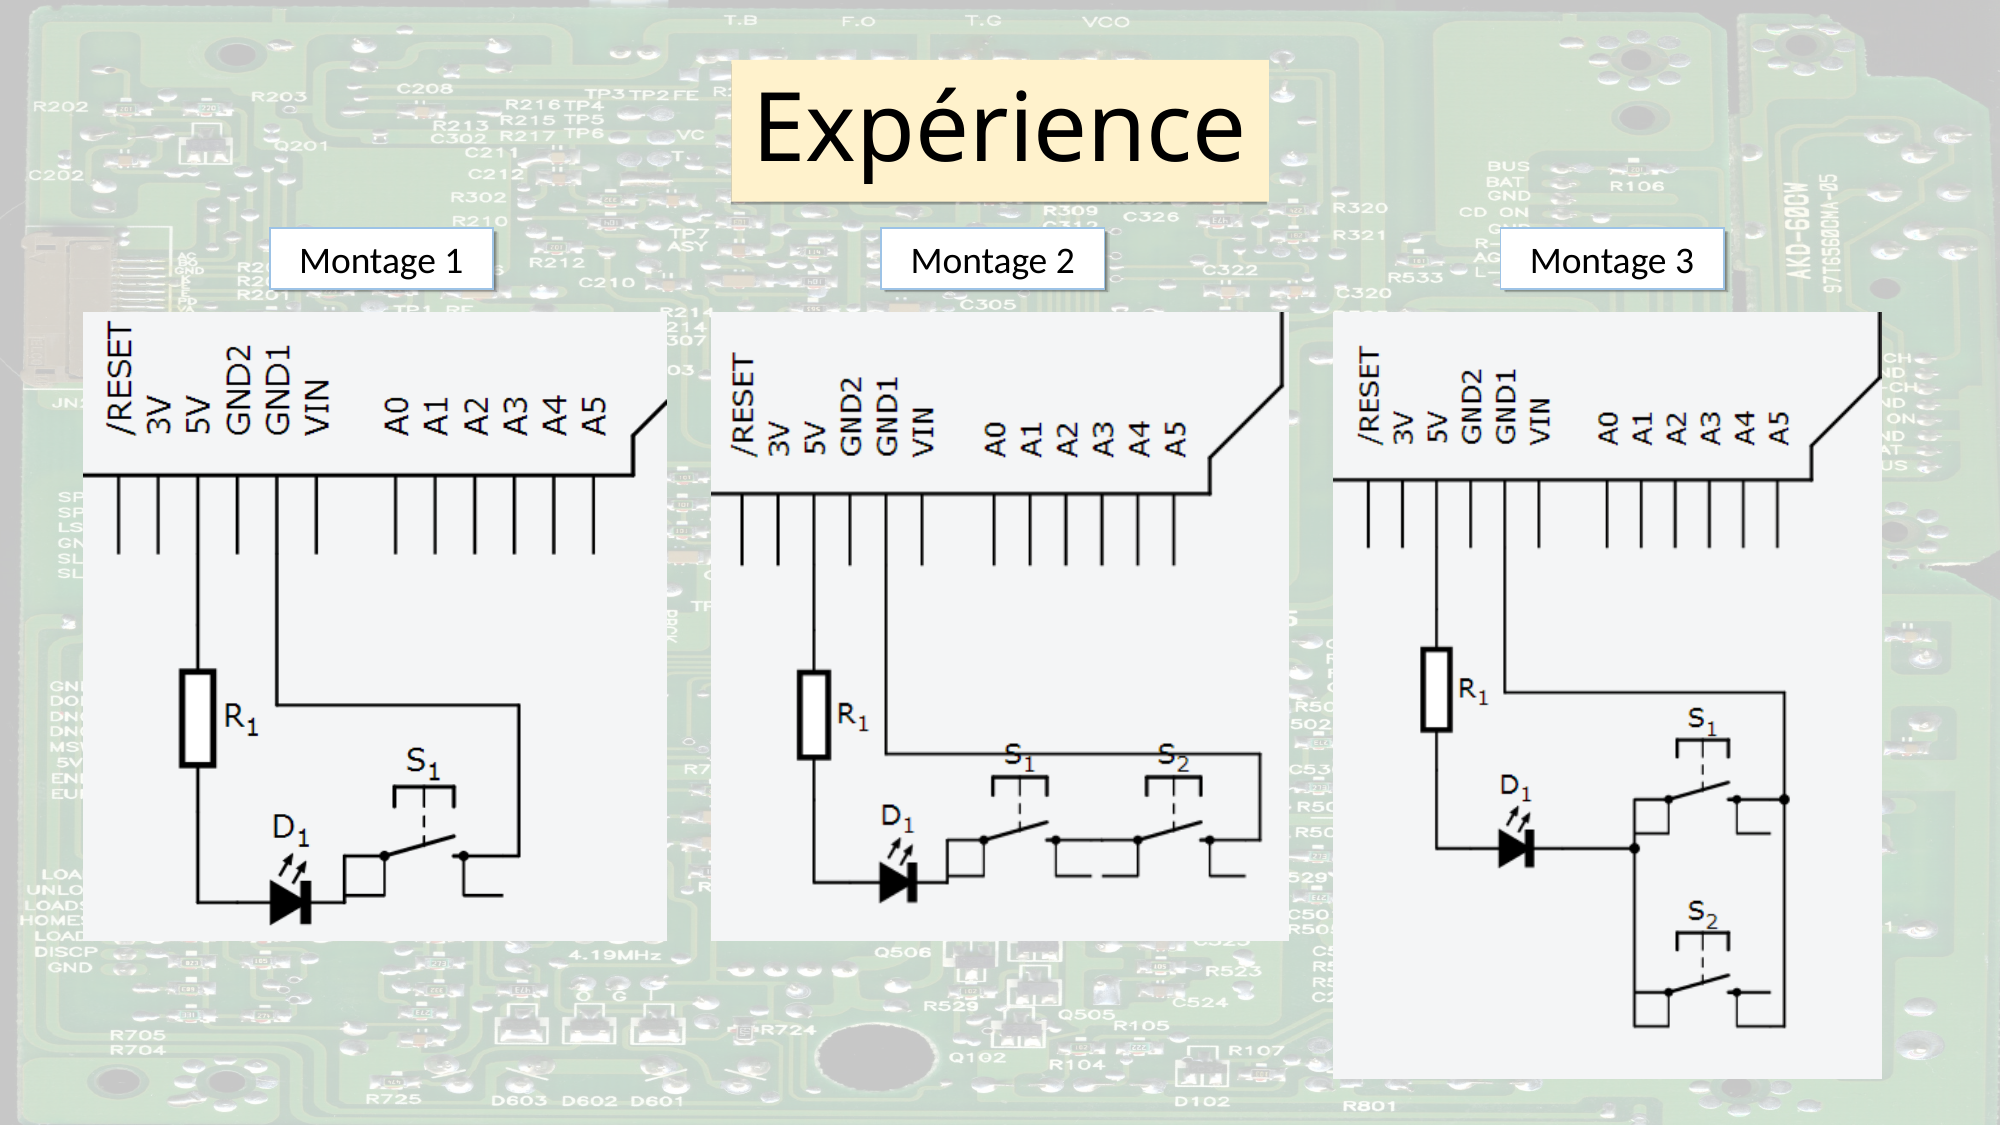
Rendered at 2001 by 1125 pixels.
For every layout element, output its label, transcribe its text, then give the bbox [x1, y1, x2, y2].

picture [711, 312, 1289, 942]
text_box Montage 2 [881, 228, 1105, 289]
picture [1333, 312, 1882, 1079]
text_box Montage 1 [269, 228, 494, 289]
text_box Montage 3 [1500, 228, 1724, 289]
text_box Expérience [731, 59, 1269, 202]
picture [83, 312, 667, 942]
